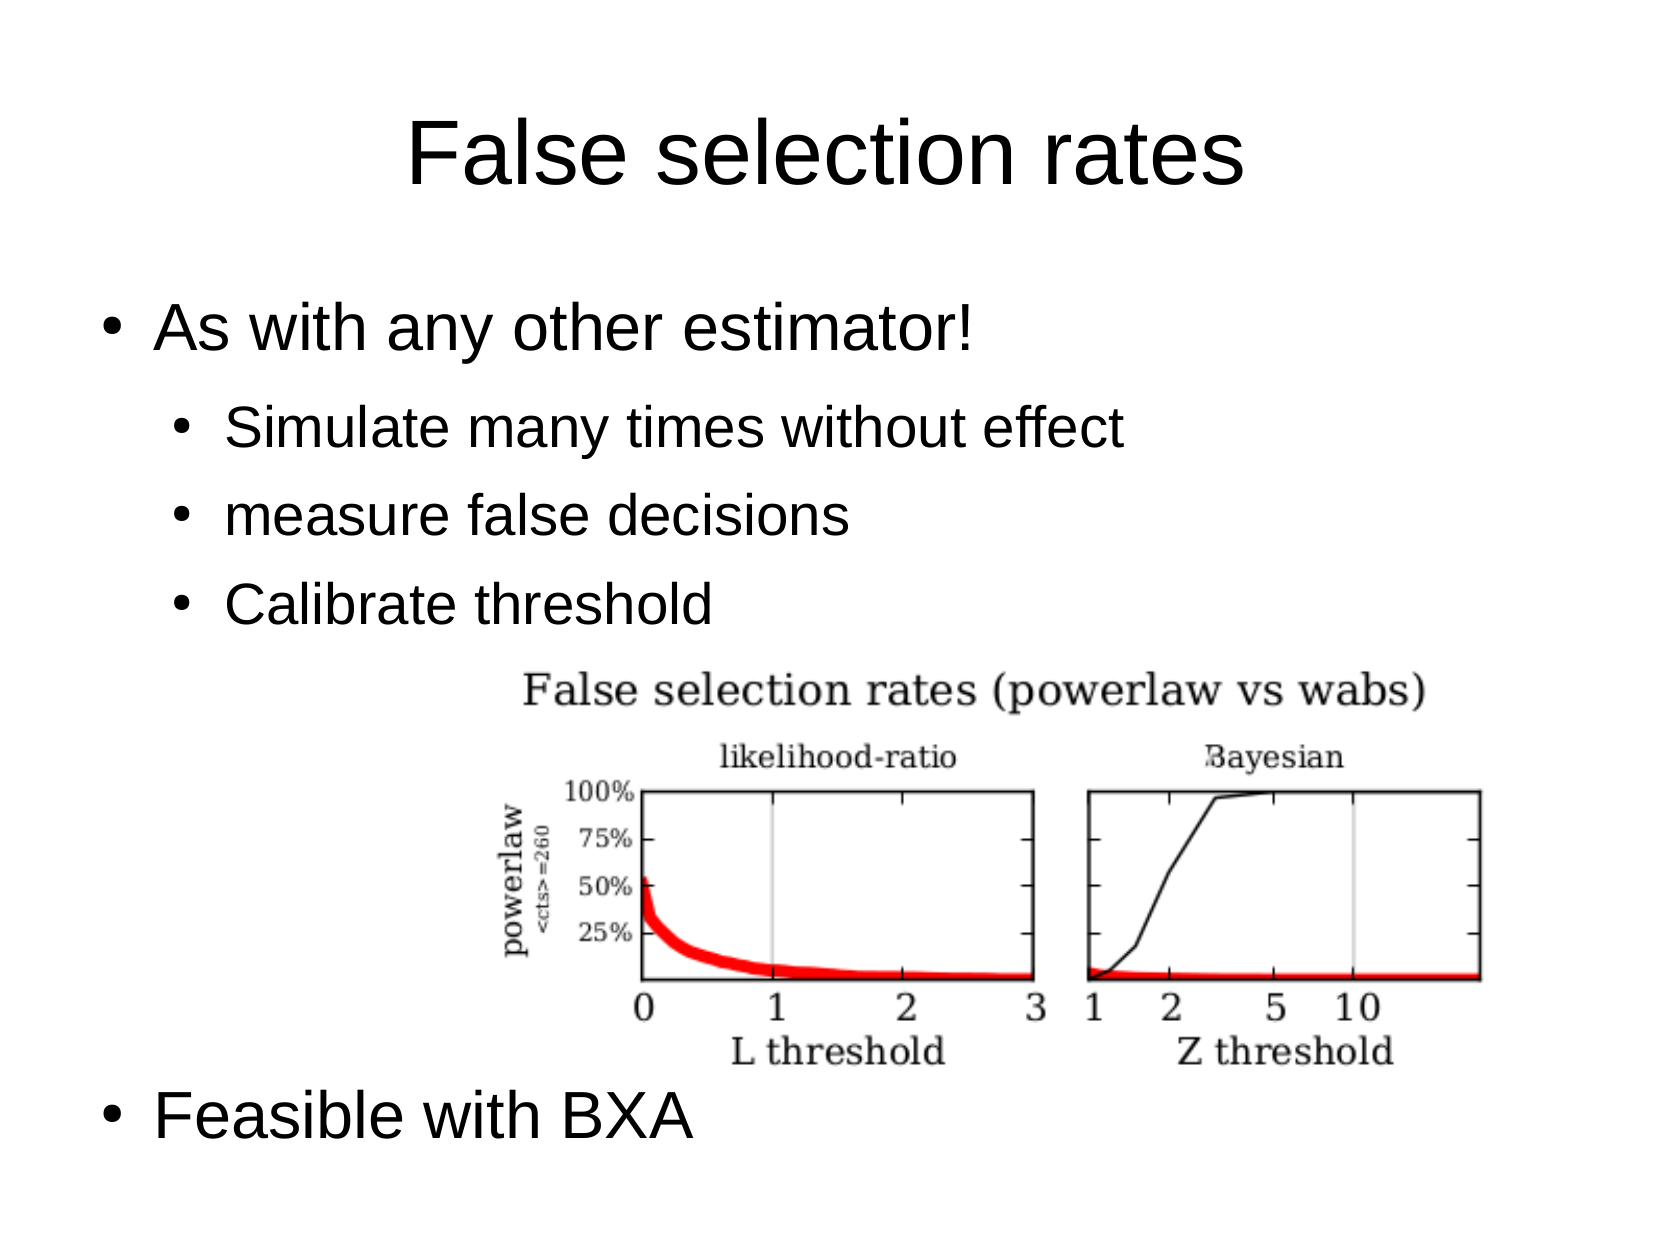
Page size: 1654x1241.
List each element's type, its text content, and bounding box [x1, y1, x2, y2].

list As with any other estimator! Simulate many times without effect measure false decisions Calibrate threshold Feasible with BXA [82, 290, 1571, 1241]
picture [495, 649, 1536, 1069]
title False selection rates [82, 49, 1571, 257]
